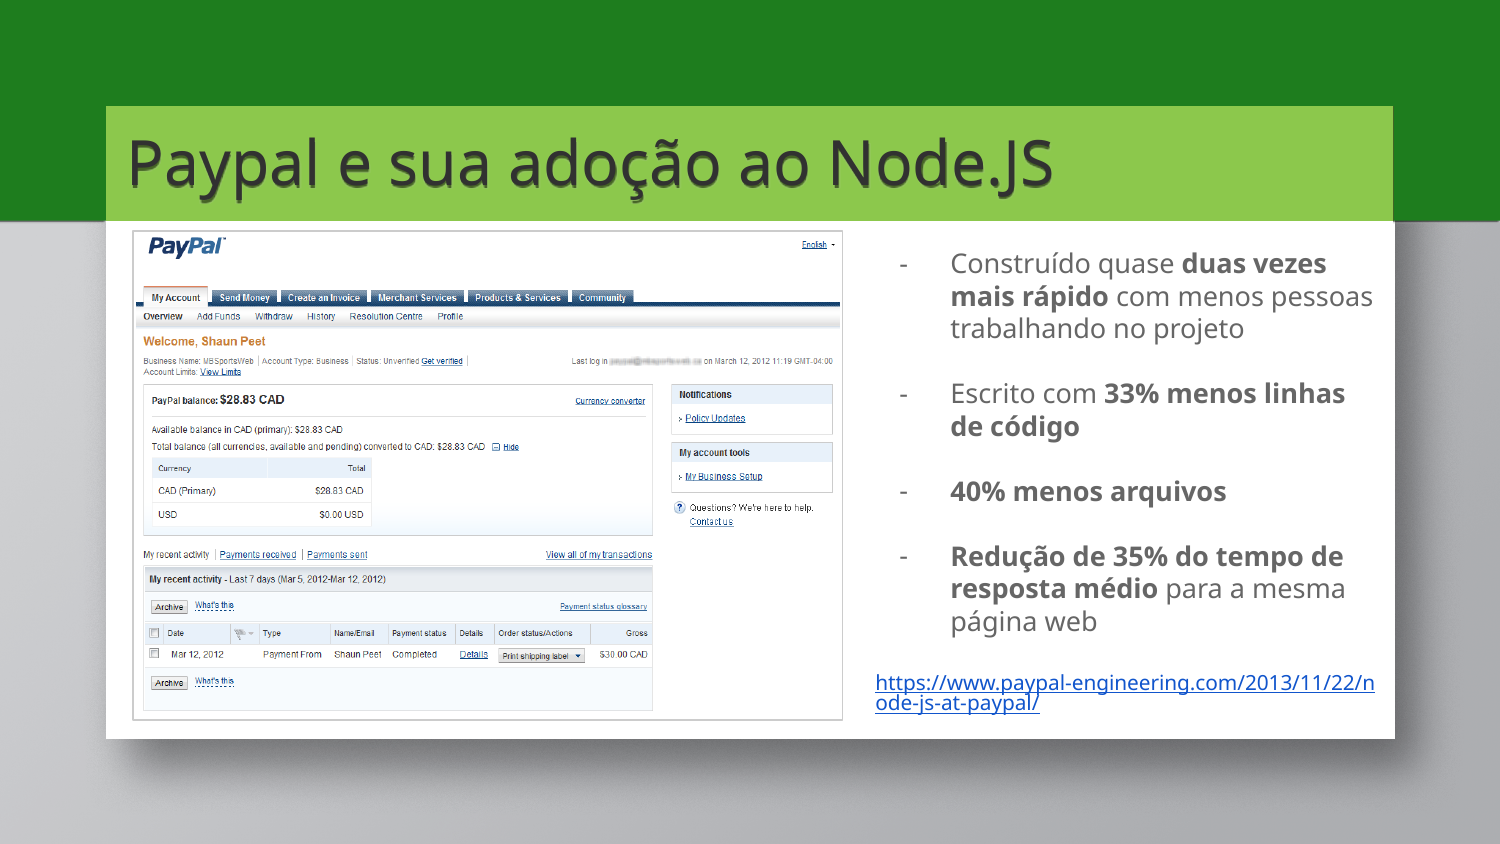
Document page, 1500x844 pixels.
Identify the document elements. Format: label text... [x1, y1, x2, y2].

text_box Construído quase duas vezes mais rápido com menos pessoas trabalhando no projeto Escrito com 33% menos linhas de código 40% menos arquivos Redução de 35% do tempo de resposta médio para a mesma página web https://www.paypal-engineering.com/2013/11/22/node-js-at-paypal/ [860, 231, 1394, 737]
text_box [0, 0, 1500, 221]
text_box Paypal e sua adoção ao Node.JS [111, 107, 1388, 214]
picture [0, 221, 1500, 844]
